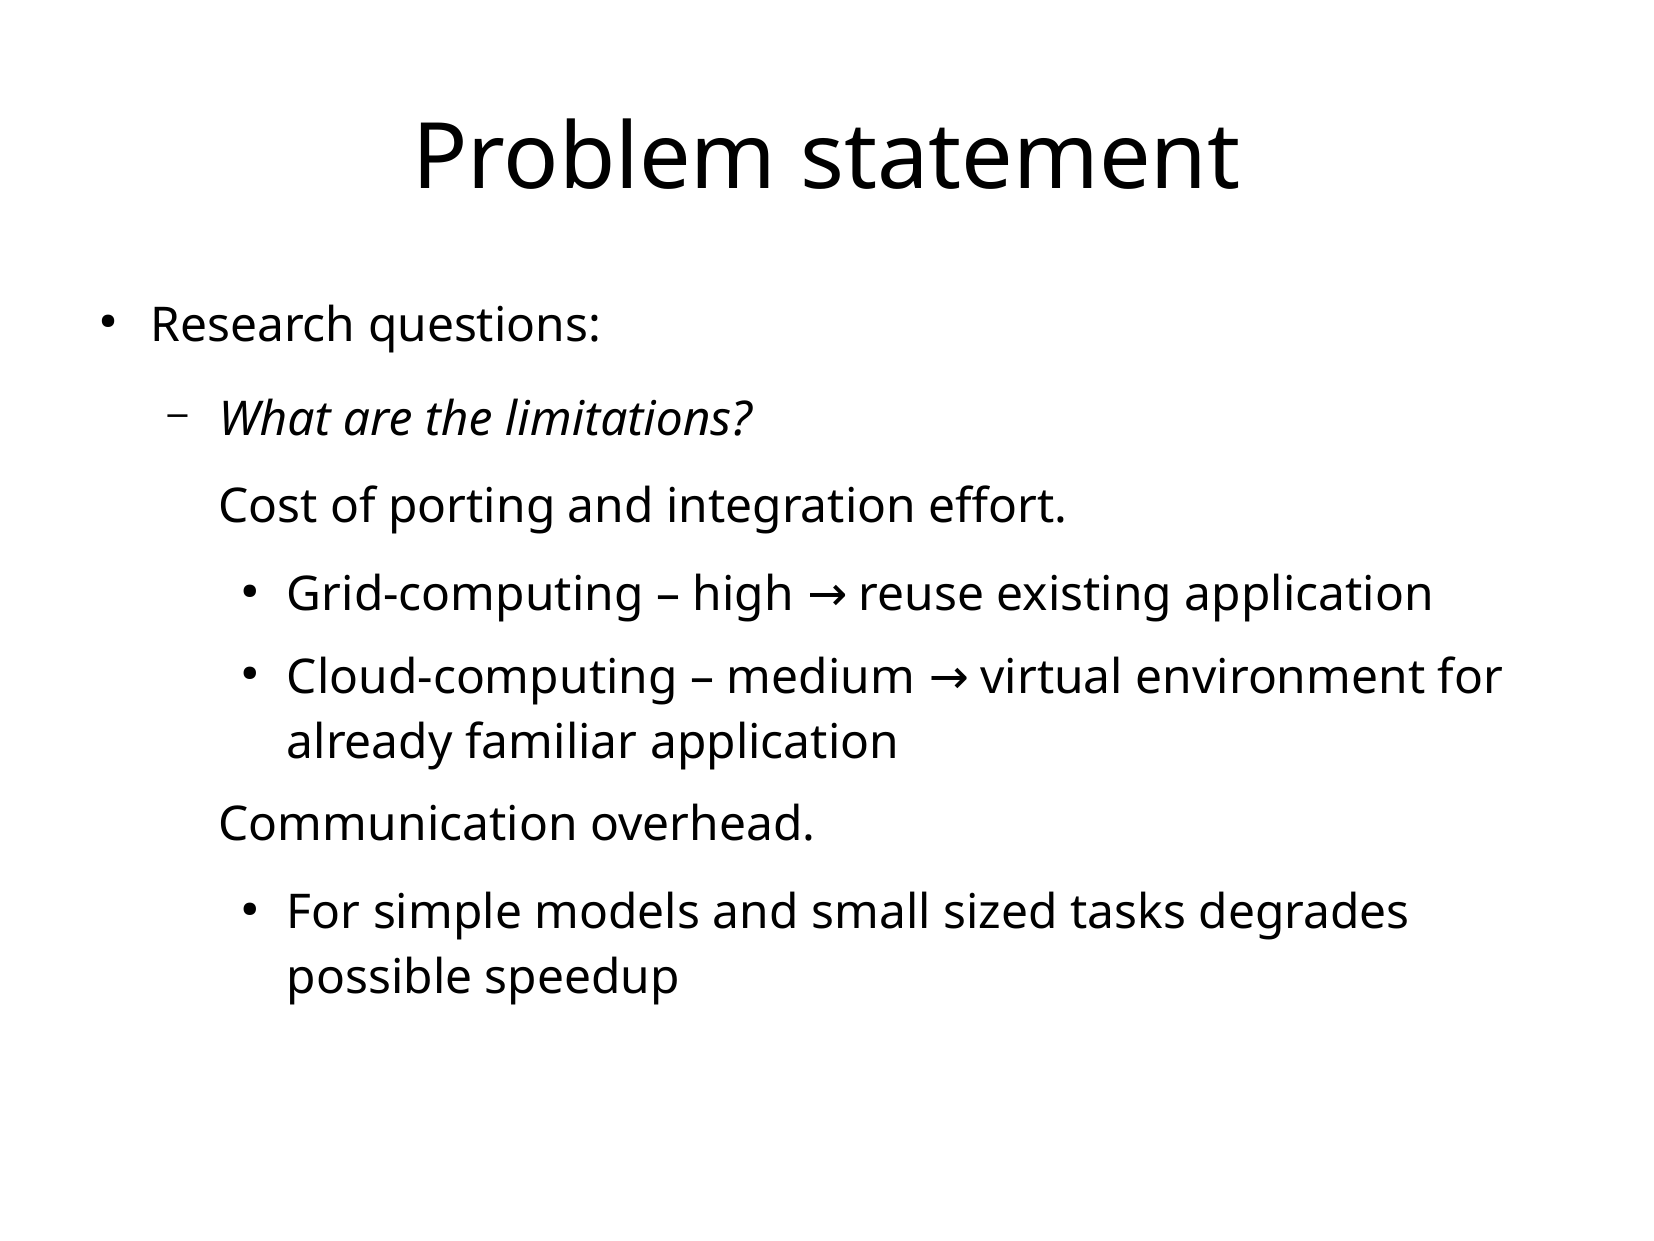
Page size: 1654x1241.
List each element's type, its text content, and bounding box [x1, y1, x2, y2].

list Research questions: What are the limitations? Cost of porting and integration effort. Grid-computing – high → reuse existing application Cloud-computing – medium → virtual environment for already familiar application Communication overhead. For simple models and small sized tasks degrades possible speedup [82, 290, 1571, 1010]
title Problem statement [82, 49, 1571, 257]
